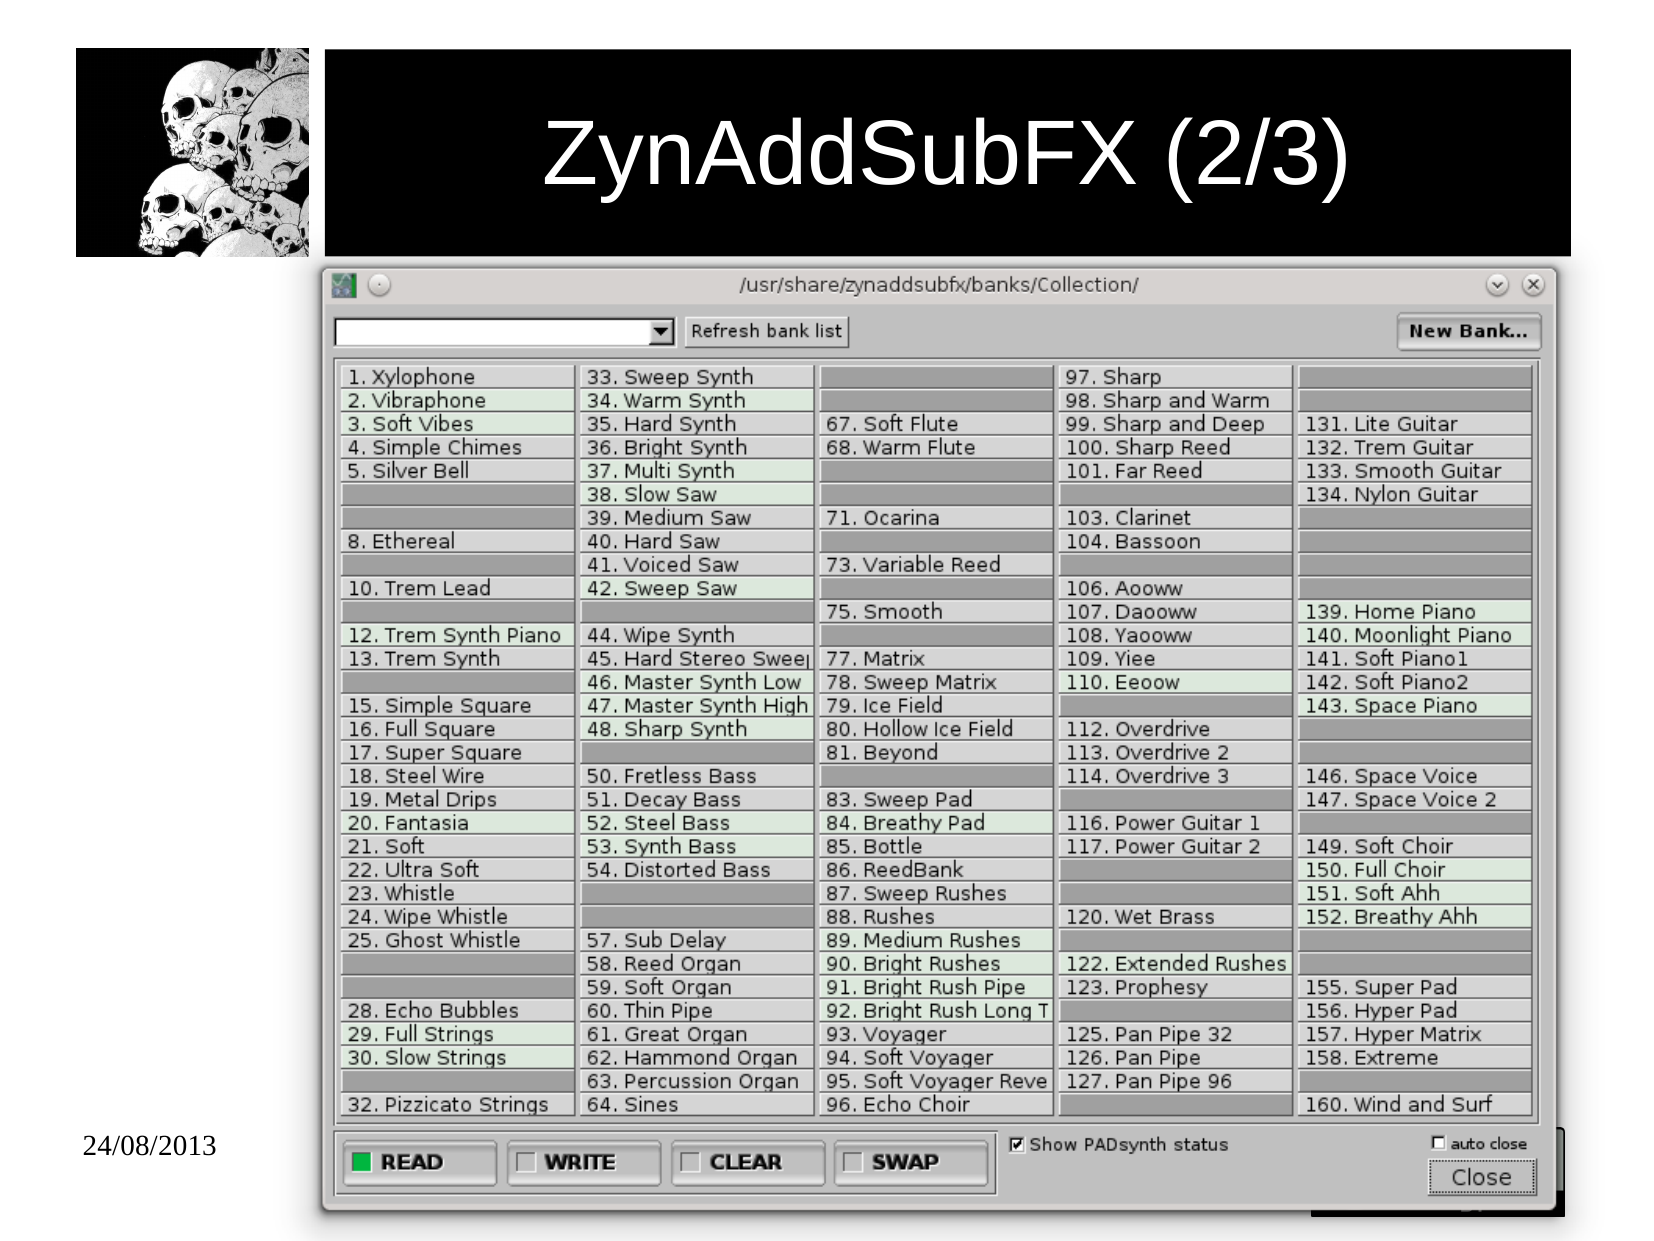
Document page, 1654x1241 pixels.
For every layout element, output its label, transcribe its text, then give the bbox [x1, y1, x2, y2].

title ZynAddSubFX (2/3) [324, 49, 1571, 206]
picture [76, 48, 1619, 1241]
